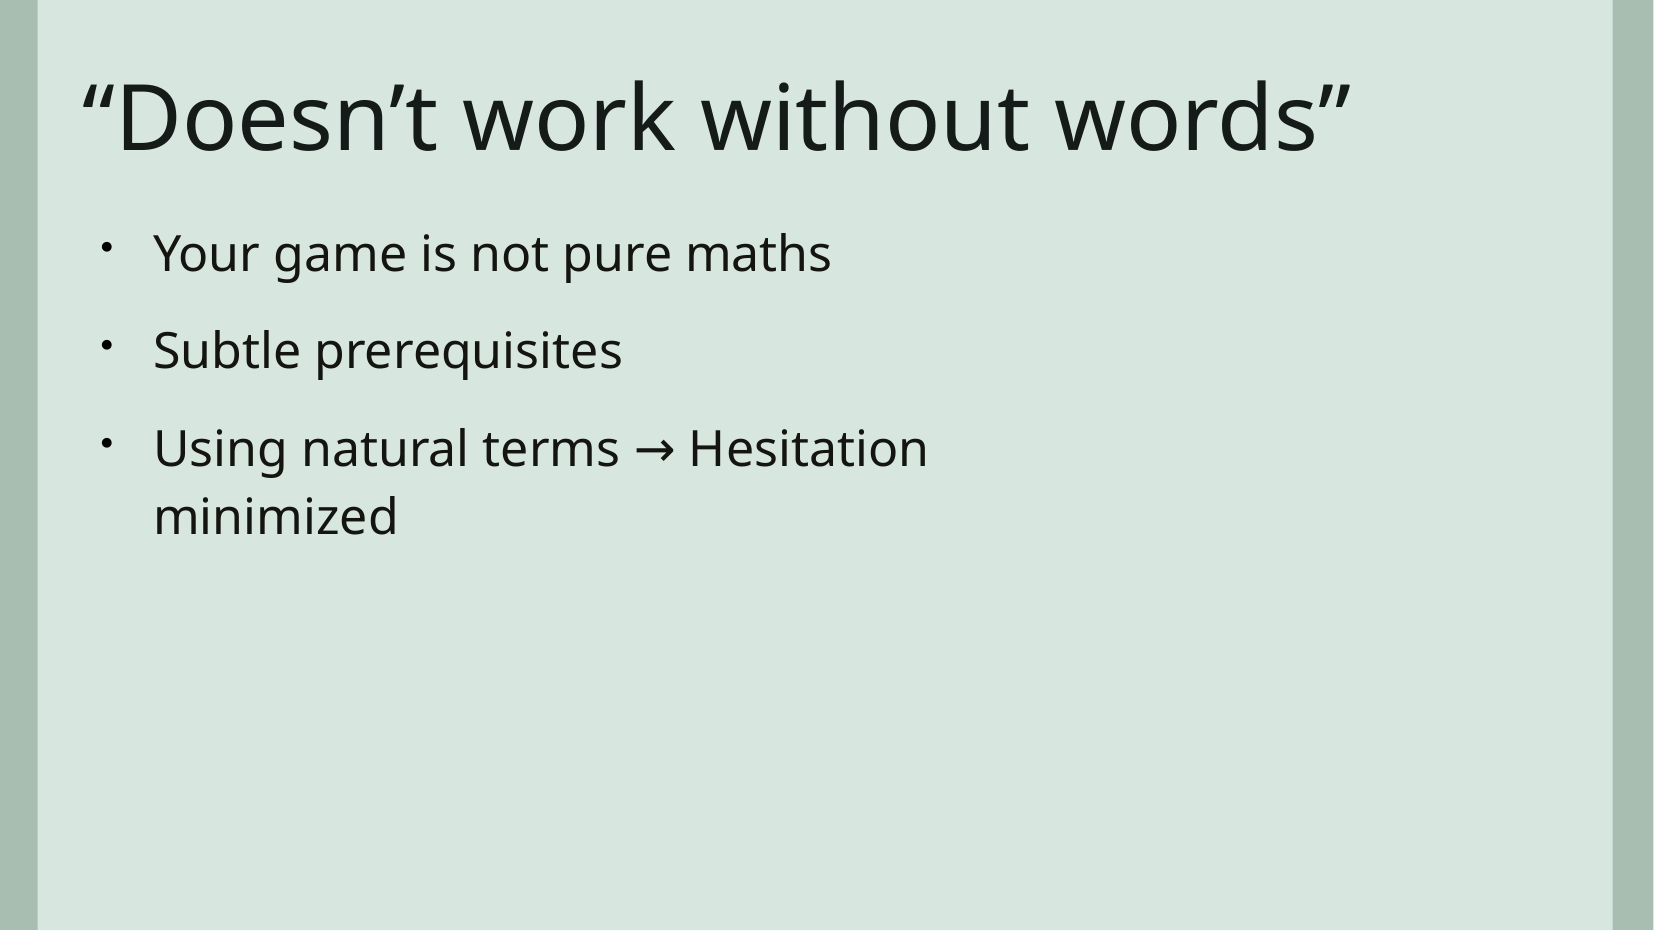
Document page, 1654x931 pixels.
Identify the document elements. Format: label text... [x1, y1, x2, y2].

title “Doesn’t work without words” [82, 37, 1576, 193]
list Your game is not pure maths Subtle prerequisites Using natural terms → Hesitation minimized [82, 217, 1126, 758]
